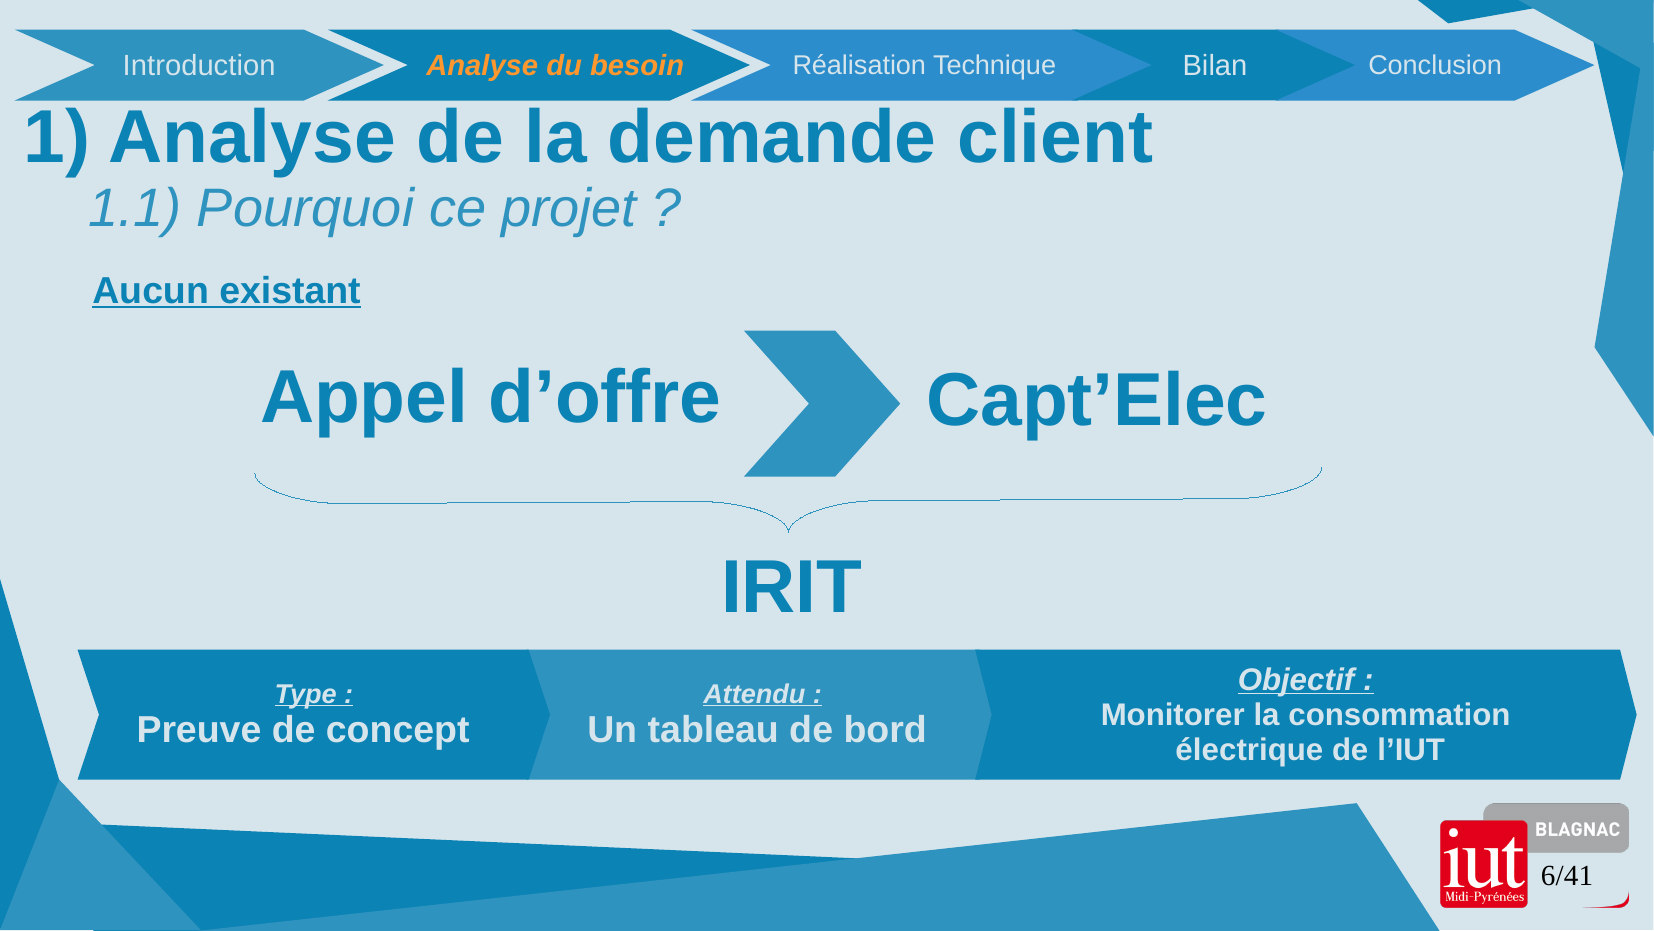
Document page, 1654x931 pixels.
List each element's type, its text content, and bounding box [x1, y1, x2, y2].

title 1.1) Pourquoi ce projet ? [88, 177, 1388, 238]
text_box Analyse du besoin [327, 29, 751, 101]
title Appel d’offre [260, 354, 771, 454]
text_box Attendu : Un tableau de bord [529, 649, 991, 780]
picture [1440, 803, 1629, 908]
text_box [744, 330, 901, 477]
text_box Bilan [1071, 29, 1353, 101]
text_box Conclusion [1275, 29, 1595, 101]
title 1) Analyse de la demande client [23, 94, 1512, 179]
title Capt’Elec [926, 356, 1322, 451]
text_box Aucun existant [77, 262, 378, 319]
text_box Objectif : Monitorer la consommation électrique de l’IUT [975, 649, 1637, 780]
text_box Réalisation Technique [690, 29, 1149, 101]
text_box Type : Preuve de concept [77, 649, 551, 780]
title IRIT [713, 544, 870, 638]
text_box Introduction [14, 29, 384, 101]
